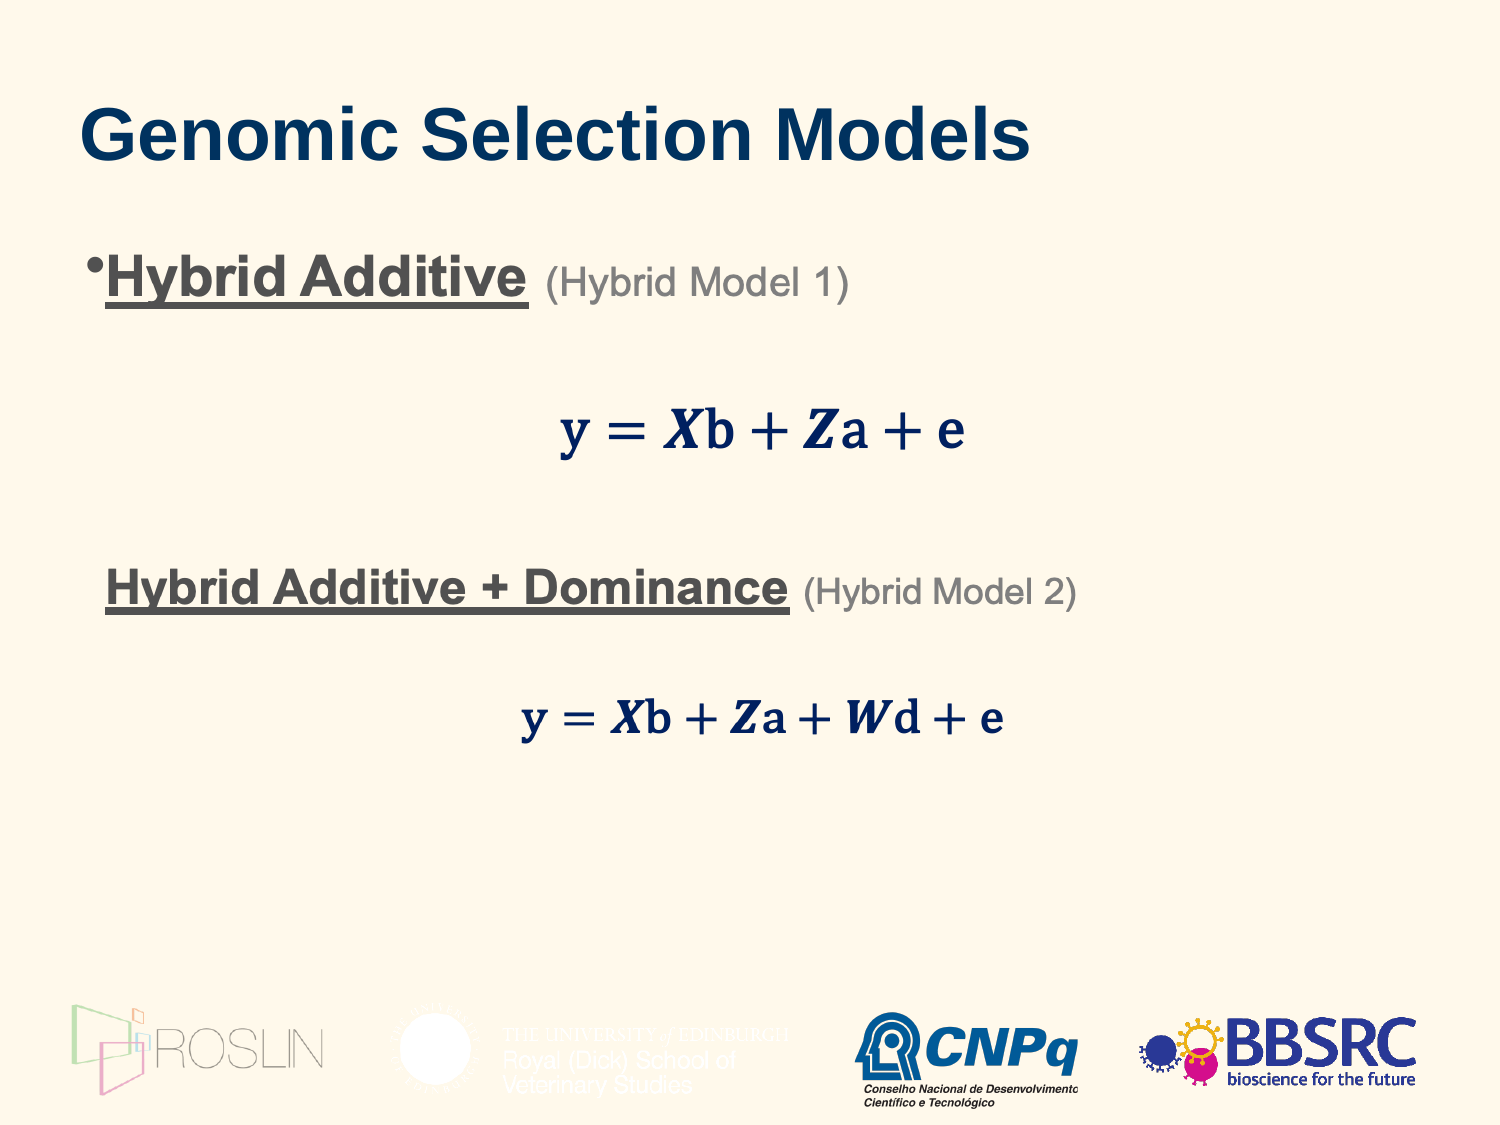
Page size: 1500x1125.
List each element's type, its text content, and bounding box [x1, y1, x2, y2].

list [70, 221, 1434, 910]
picture [854, 1012, 1078, 1109]
picture [1137, 1014, 1416, 1092]
picture [64, 969, 336, 1118]
title Genomic Selection Models [64, 78, 1425, 185]
